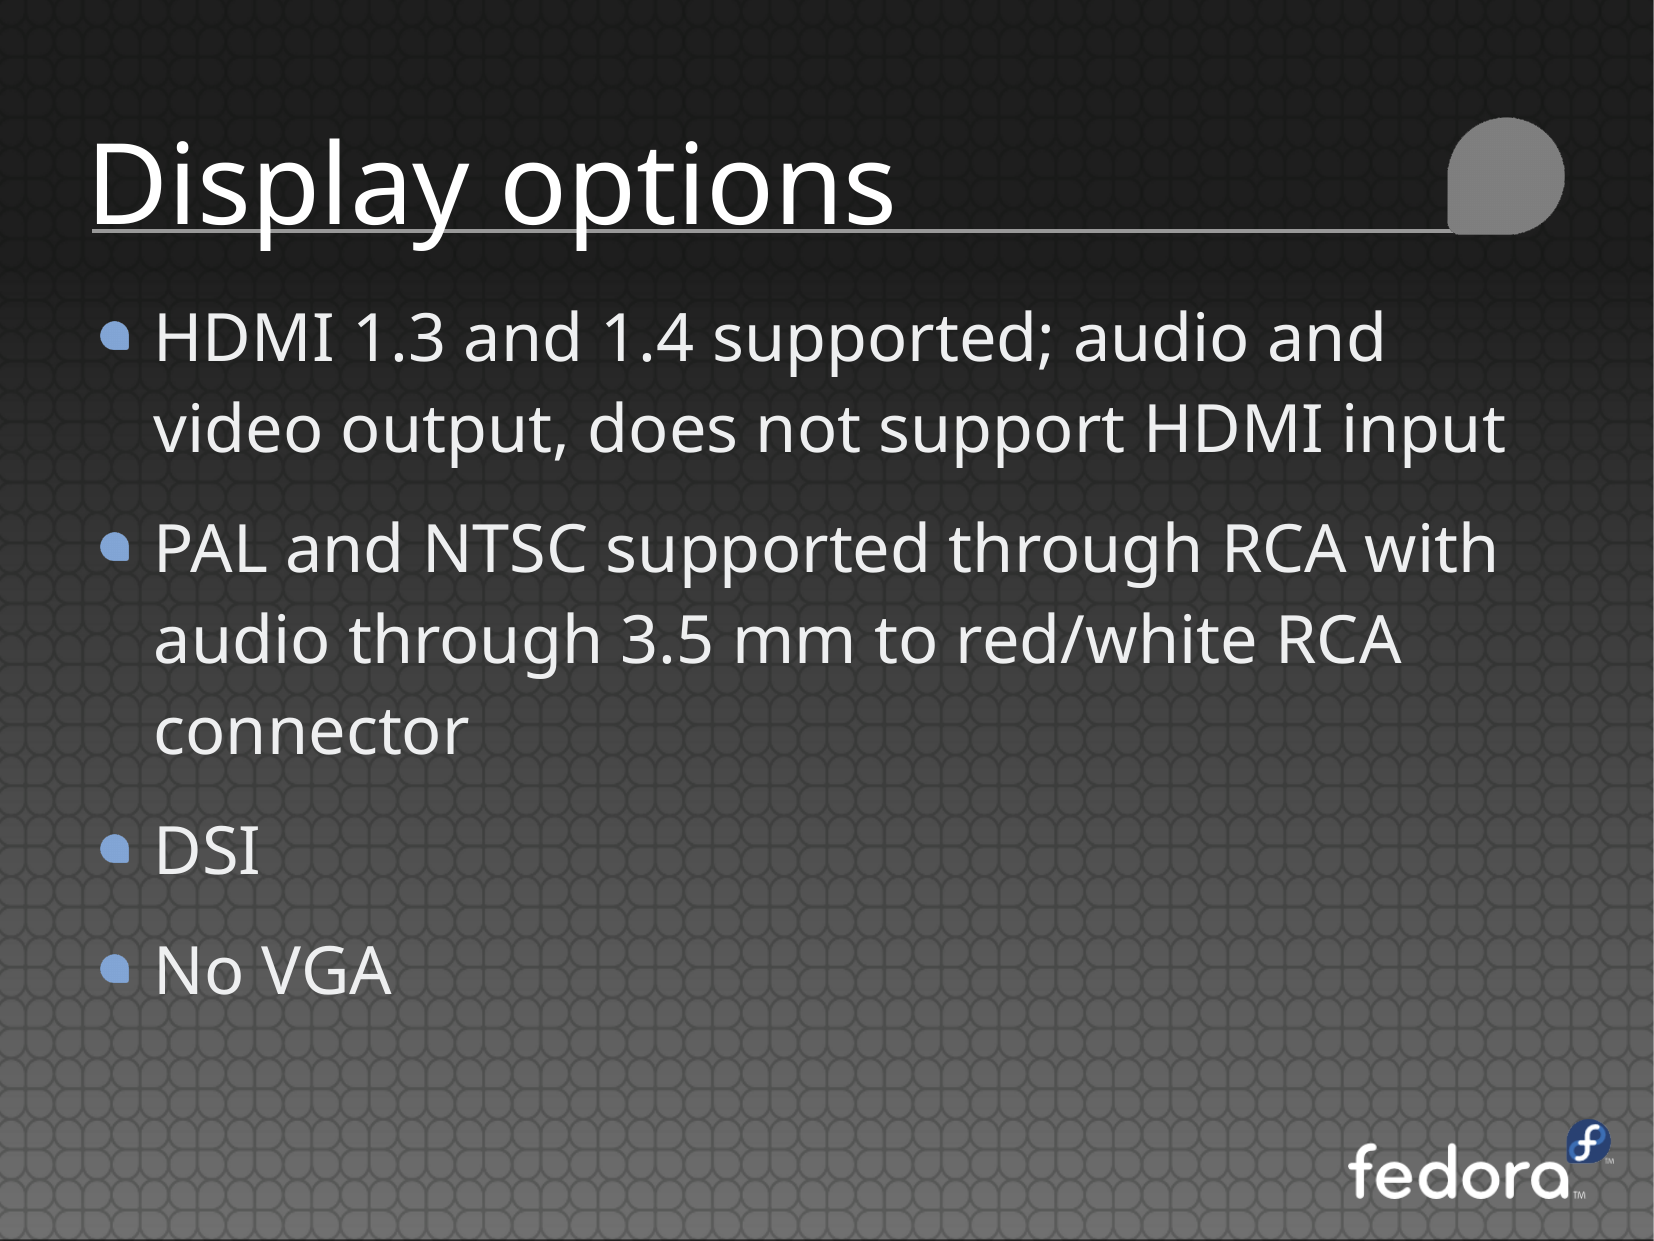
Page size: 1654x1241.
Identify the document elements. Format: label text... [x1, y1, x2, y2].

title Display options [86, 112, 1576, 249]
picture [0, 0, 1654, 1241]
list HDMI 1.3 and 1.4 supported; audio and video output, does not support HDMI input PAL and NTSC supported through RCA with audio through 3.5 mm to red/white RCA connector DSI No VGA [82, 290, 1571, 1010]
